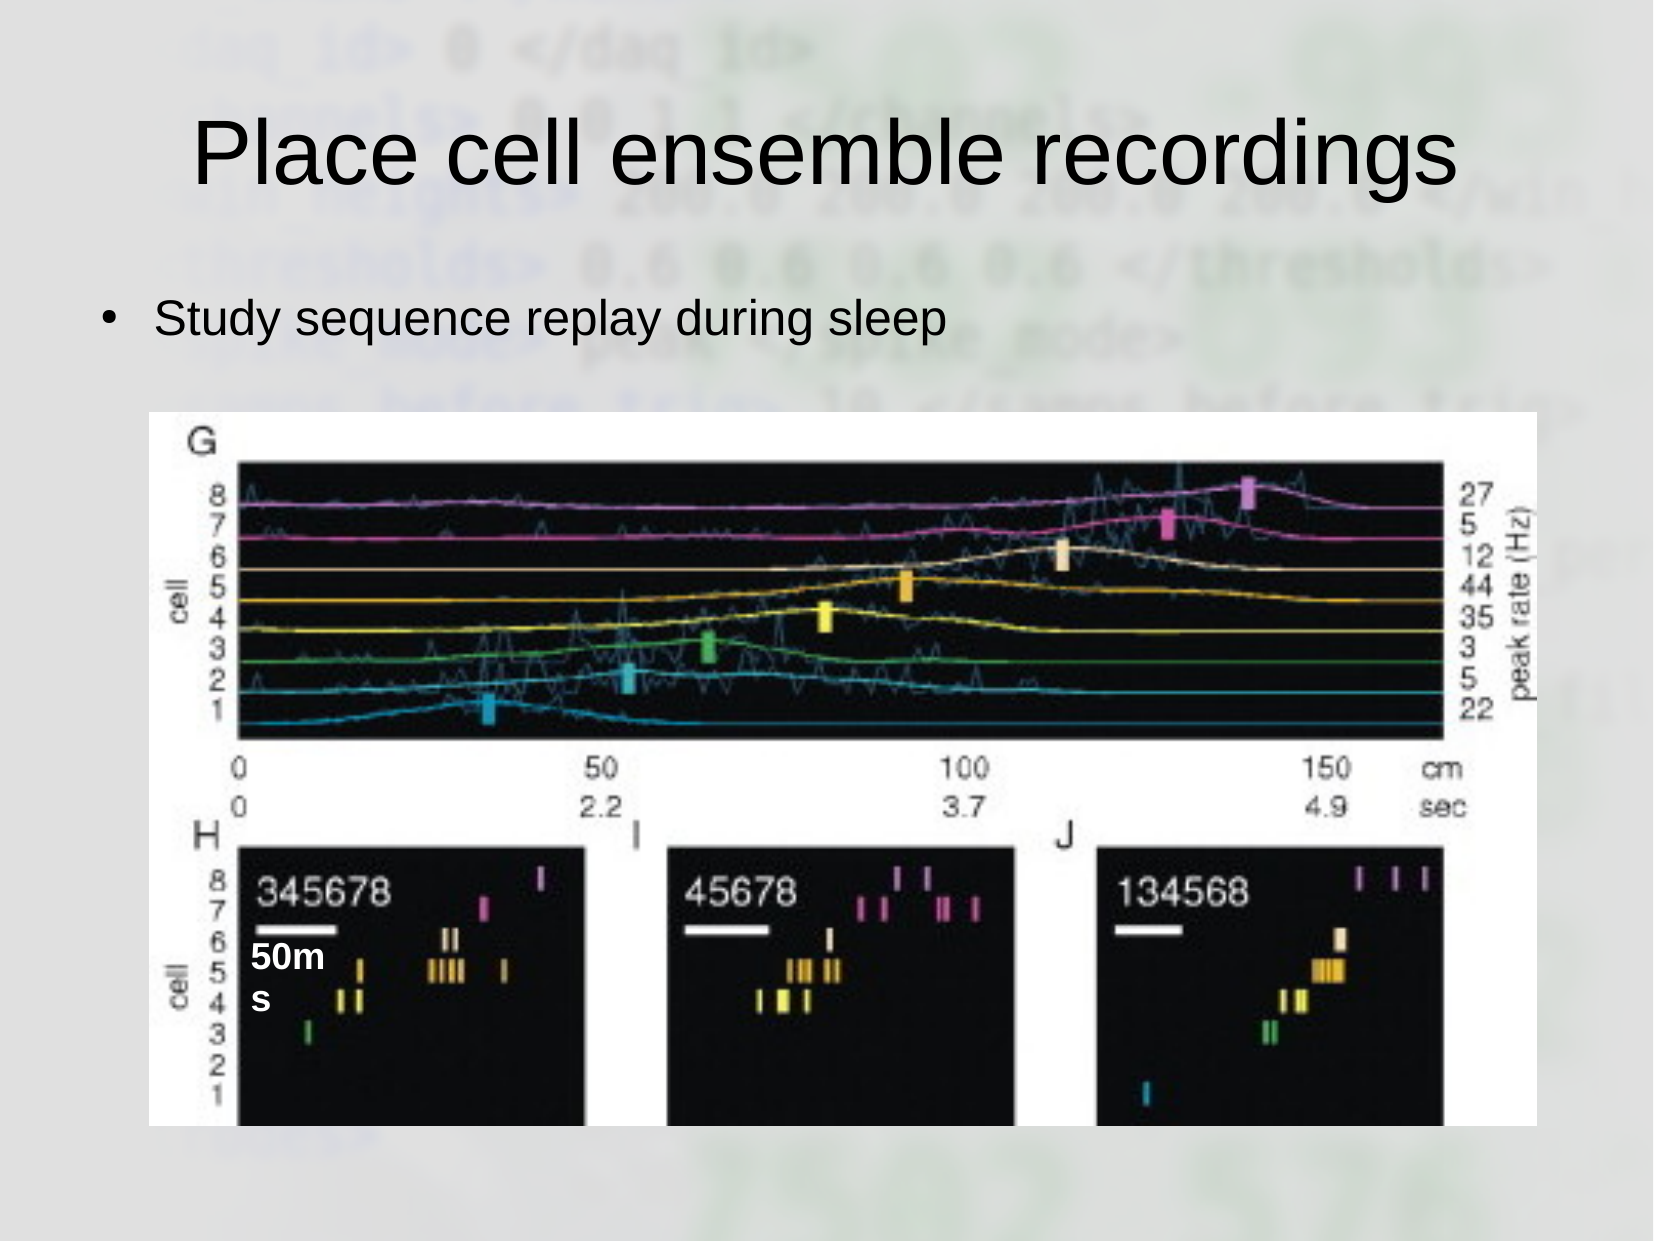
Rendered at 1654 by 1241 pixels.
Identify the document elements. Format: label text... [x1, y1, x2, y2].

list Study sequence replay during sleep [82, 290, 1571, 1109]
text_box 50ms [235, 927, 344, 992]
picture [0, 0, 1654, 1241]
title Place cell ensemble recordings [82, 49, 1571, 257]
